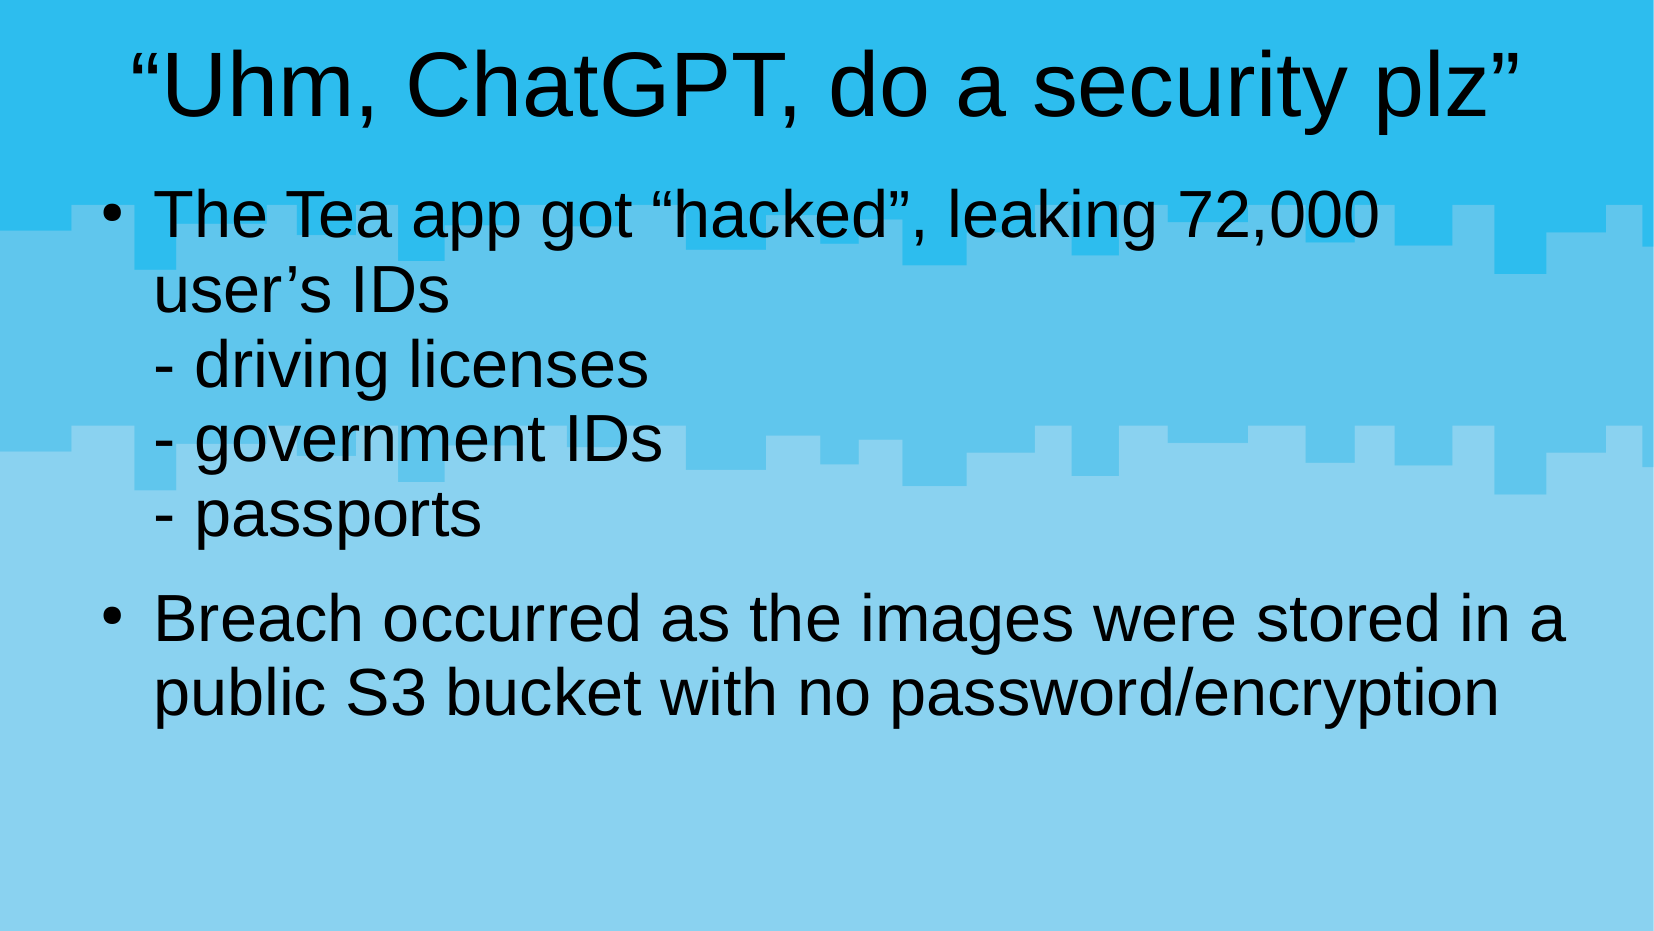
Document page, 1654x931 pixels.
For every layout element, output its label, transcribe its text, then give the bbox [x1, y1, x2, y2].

list The Tea app got “hacked”, leaking 72,000 user’s IDs - driving licenses - government IDs - passports Breach occurred as the images were stored in a public S3 bucket with no password/encryption [82, 177, 1571, 931]
title “Uhm, ChatGPT, do a security plz” [82, 7, 1571, 163]
picture [0, 0, 1654, 931]
